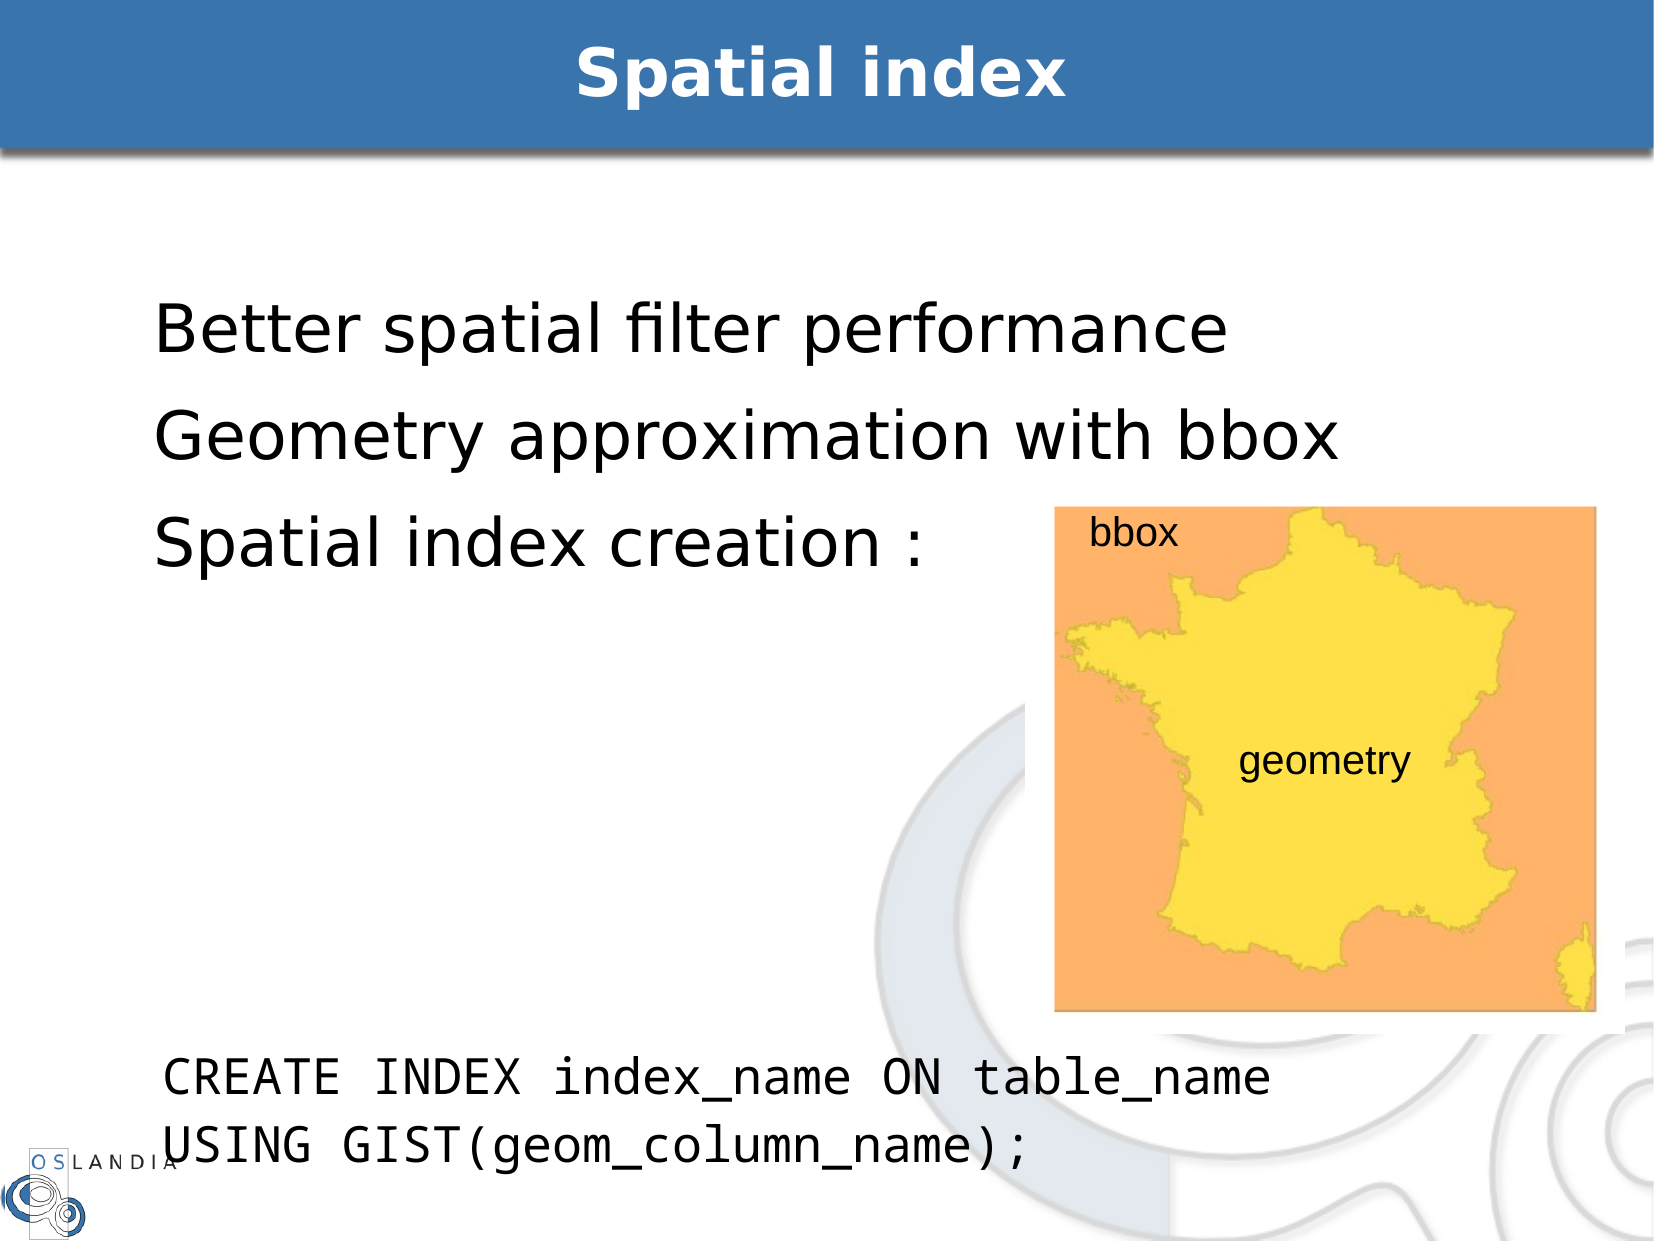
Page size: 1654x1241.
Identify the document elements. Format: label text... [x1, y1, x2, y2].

text_box CREATE INDEX index_name ON table_name USING GIST(geom_column_name); [147, 1033, 1654, 1172]
text_box bbox [1074, 501, 1211, 594]
title Spatial index [76, 0, 1565, 148]
picture [0, 0, 1654, 1241]
list Better spatial filter performance Geometry approximation with bbox Spatial index creation : [82, 290, 1571, 1109]
